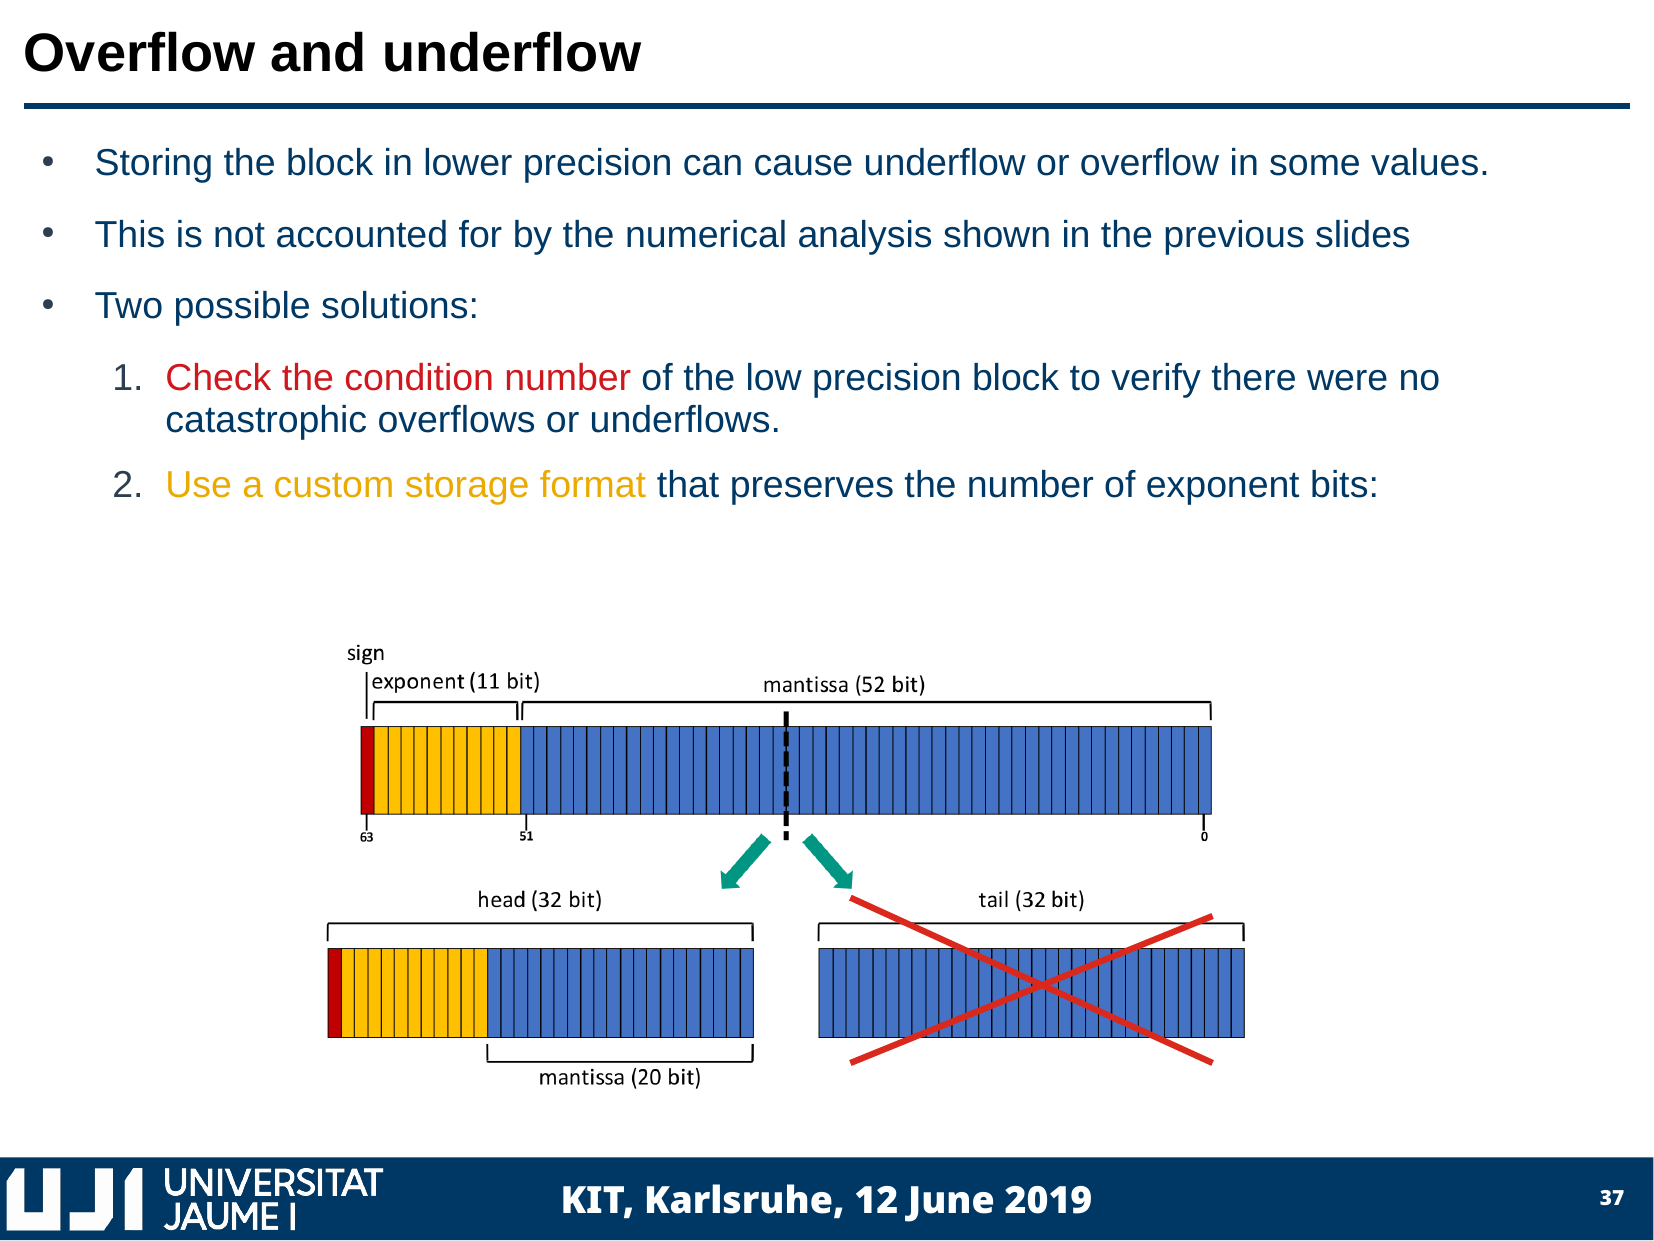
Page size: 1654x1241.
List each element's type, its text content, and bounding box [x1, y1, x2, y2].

picture [0, 1158, 390, 1241]
picture [318, 627, 1249, 1099]
list Storing the block in lower precision can cause underflow or overflow in some values. This is not accounted for by the numerical analysis shown in the previous slides Two possible solutions: Check the condition number of the low precision block to verify there were no catastrophic overflows or underflows. Use a custom storage format that preserves the number of exponent bits: [23, 141, 1630, 1134]
title Overflow and underflow [23, 0, 1630, 107]
